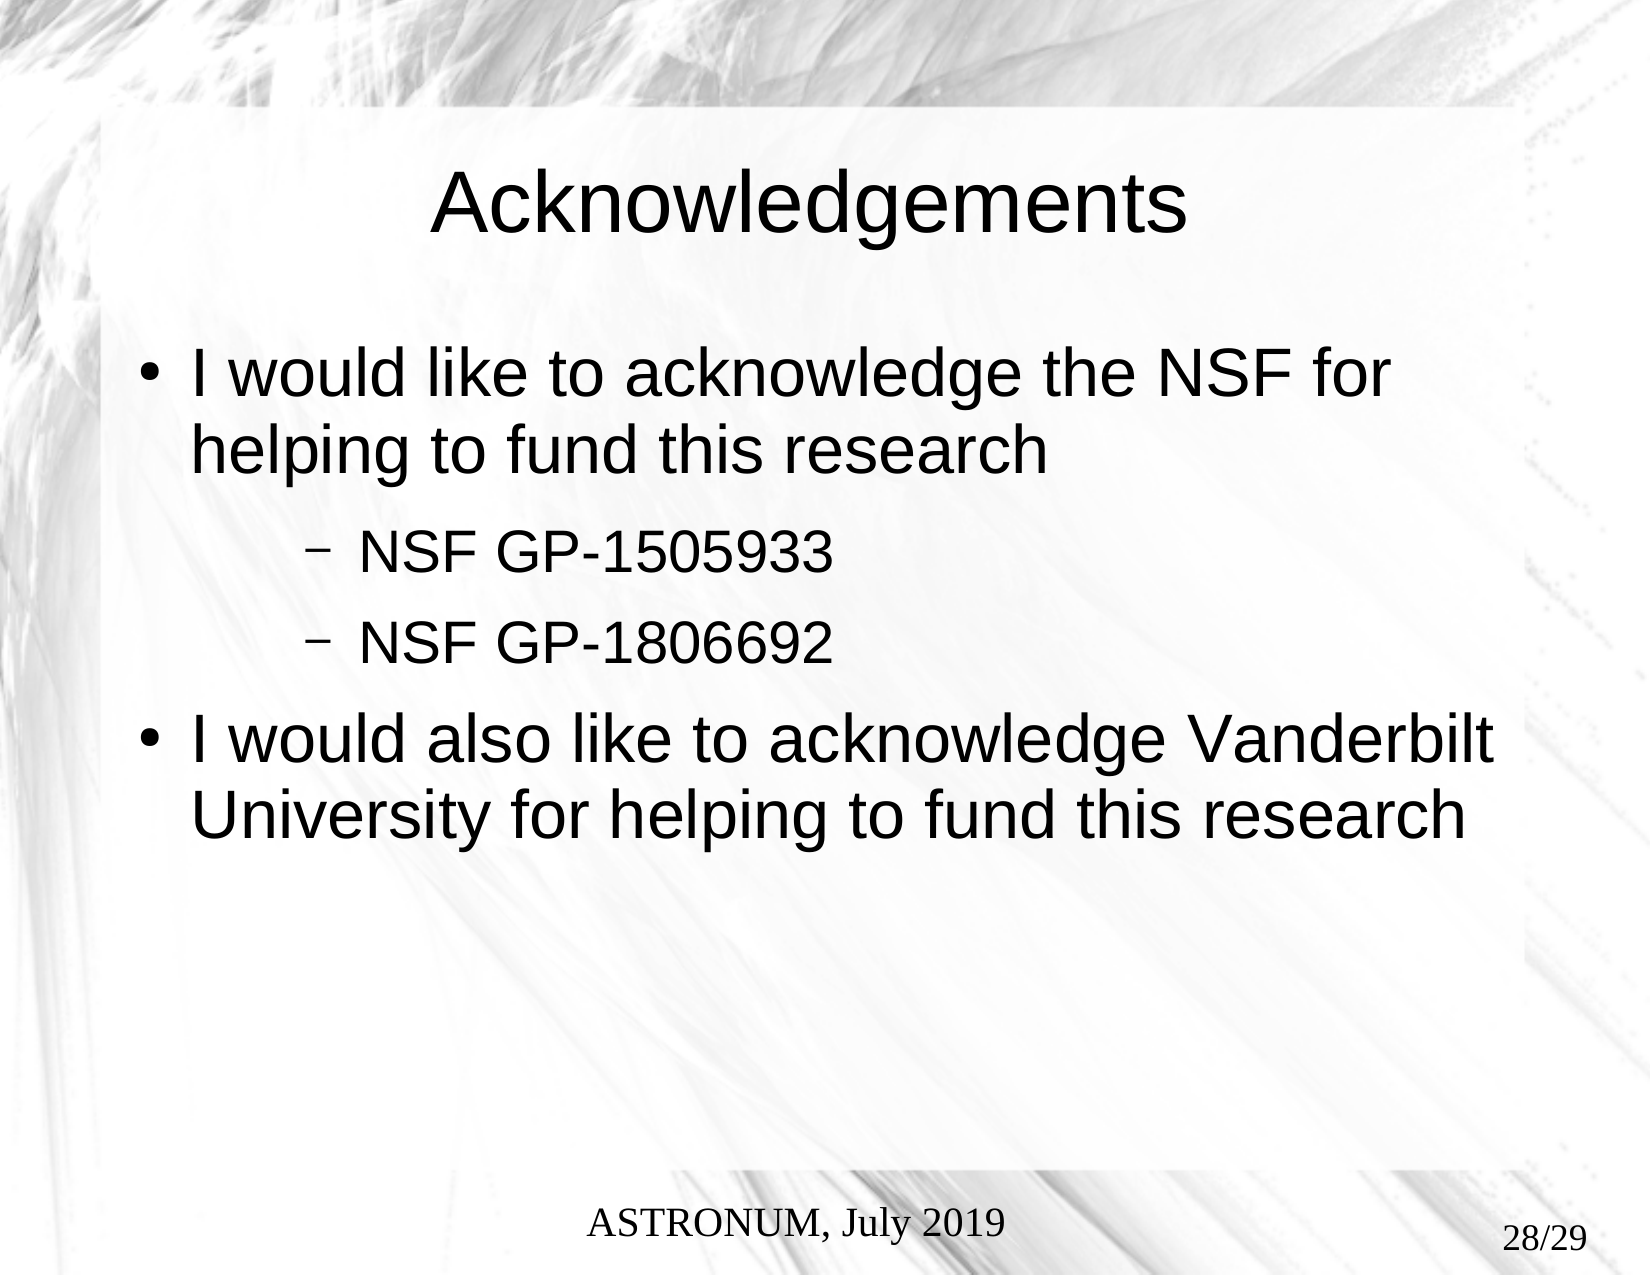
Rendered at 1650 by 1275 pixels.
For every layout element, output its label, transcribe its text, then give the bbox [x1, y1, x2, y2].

picture [0, 0, 1650, 1275]
title Acknowledgements [117, 115, 1503, 288]
list I would like to acknowledge the NSF for helping to fund this research NSF GP-1505933 NSF GP-1806692 I would also like to acknowledge Vanderbilt University for helping to fund this research [120, 334, 1501, 1144]
